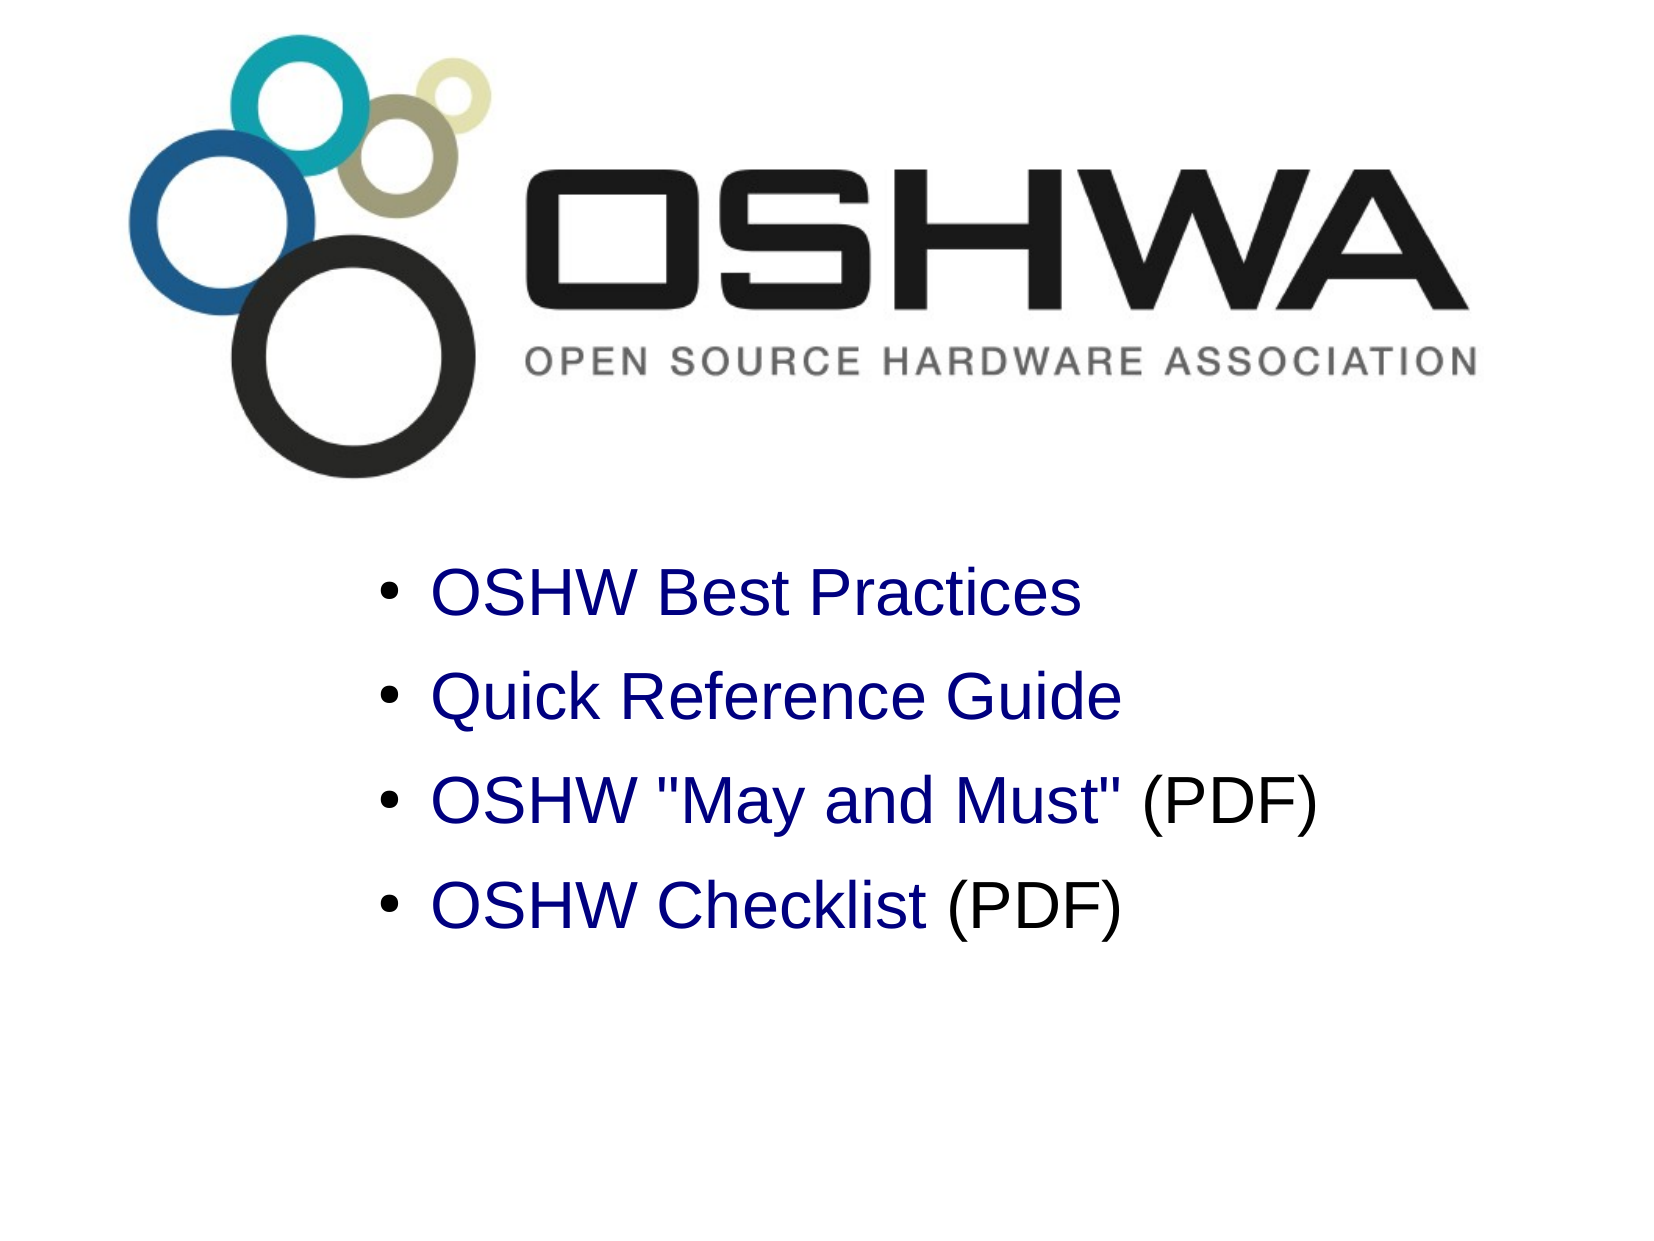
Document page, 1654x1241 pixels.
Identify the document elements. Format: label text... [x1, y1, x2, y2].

list OSHW Best Practices Quick Reference Guide OSHW "May and Must" (PDF) OSHW Checklist (PDF) [360, 555, 1636, 1241]
picture [21, 32, 1584, 483]
